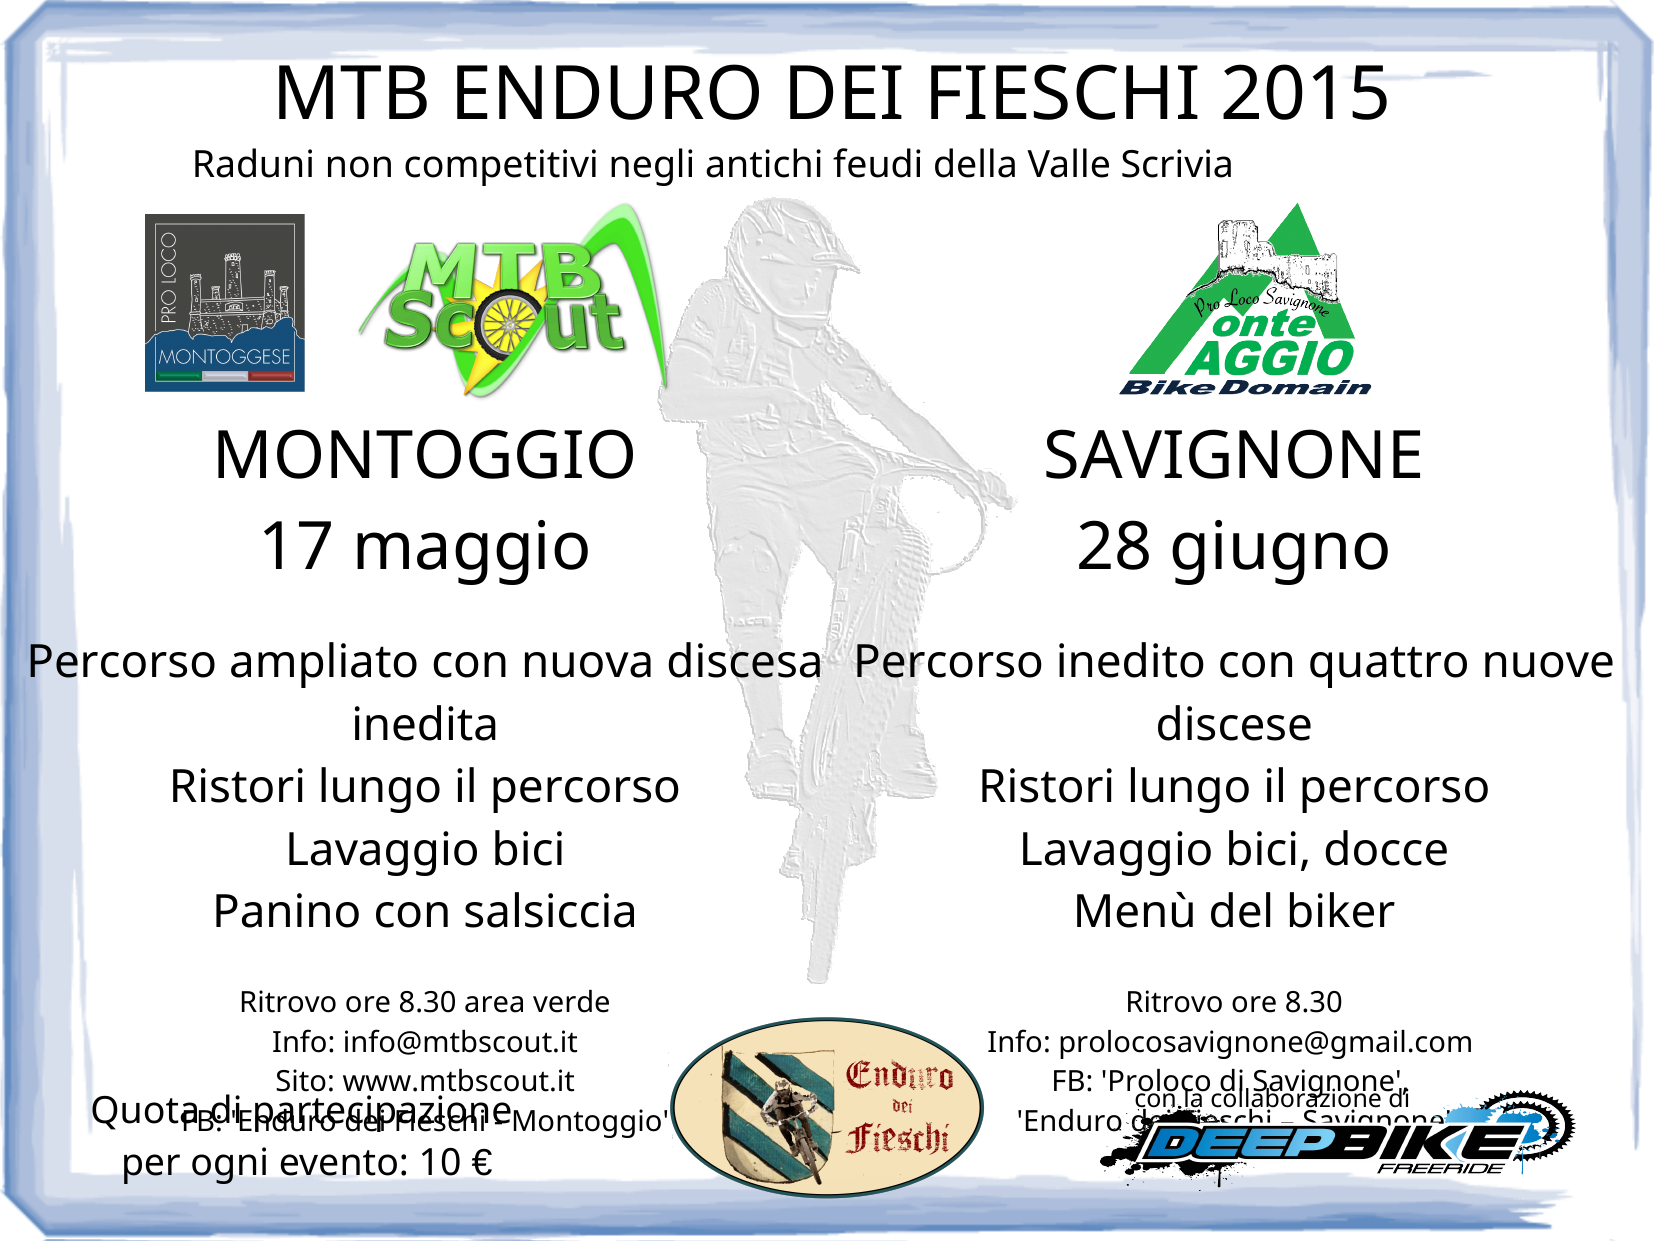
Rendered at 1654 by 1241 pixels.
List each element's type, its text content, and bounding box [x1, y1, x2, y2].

picture [1071, 1081, 1081, 1089]
text_box Raduni non competitivi negli antichi feudi della Valle Scrivia [177, 129, 1501, 214]
title MTB ENDURO DEI FIESCHI 2015 [88, 15, 1577, 166]
text_box SAVIGNONE 28 giugno Percorso inedito con quattro nuove discese Ristori lungo il percorso Lavaggio bici, docce Menù del biker Ritrovo ore 8.30 Info: prolocosavignone@gmail.com FB: 'Proloco di Savignone', 'Enduro dei Fieschi – Savignone' [838, 407, 1654, 1080]
text_box con la collaborazione di [1119, 1072, 1486, 1118]
picture [0, 0, 1654, 1241]
text_box Quota di partecipazione per ogni evento: 10 € [75, 1076, 621, 1193]
text_box MONTOGGIO 17 maggio Percorso ampliato con nuova discesa inedita Ristori lungo il percorso Lavaggio bici Panino con salsiccia Ritrovo ore 8.30 area verde Info: info@mtbscout.it Sito: www.mtbscout.it FB: 'Enduro dei Fieschi - Montoggio' [0, 407, 827, 1159]
